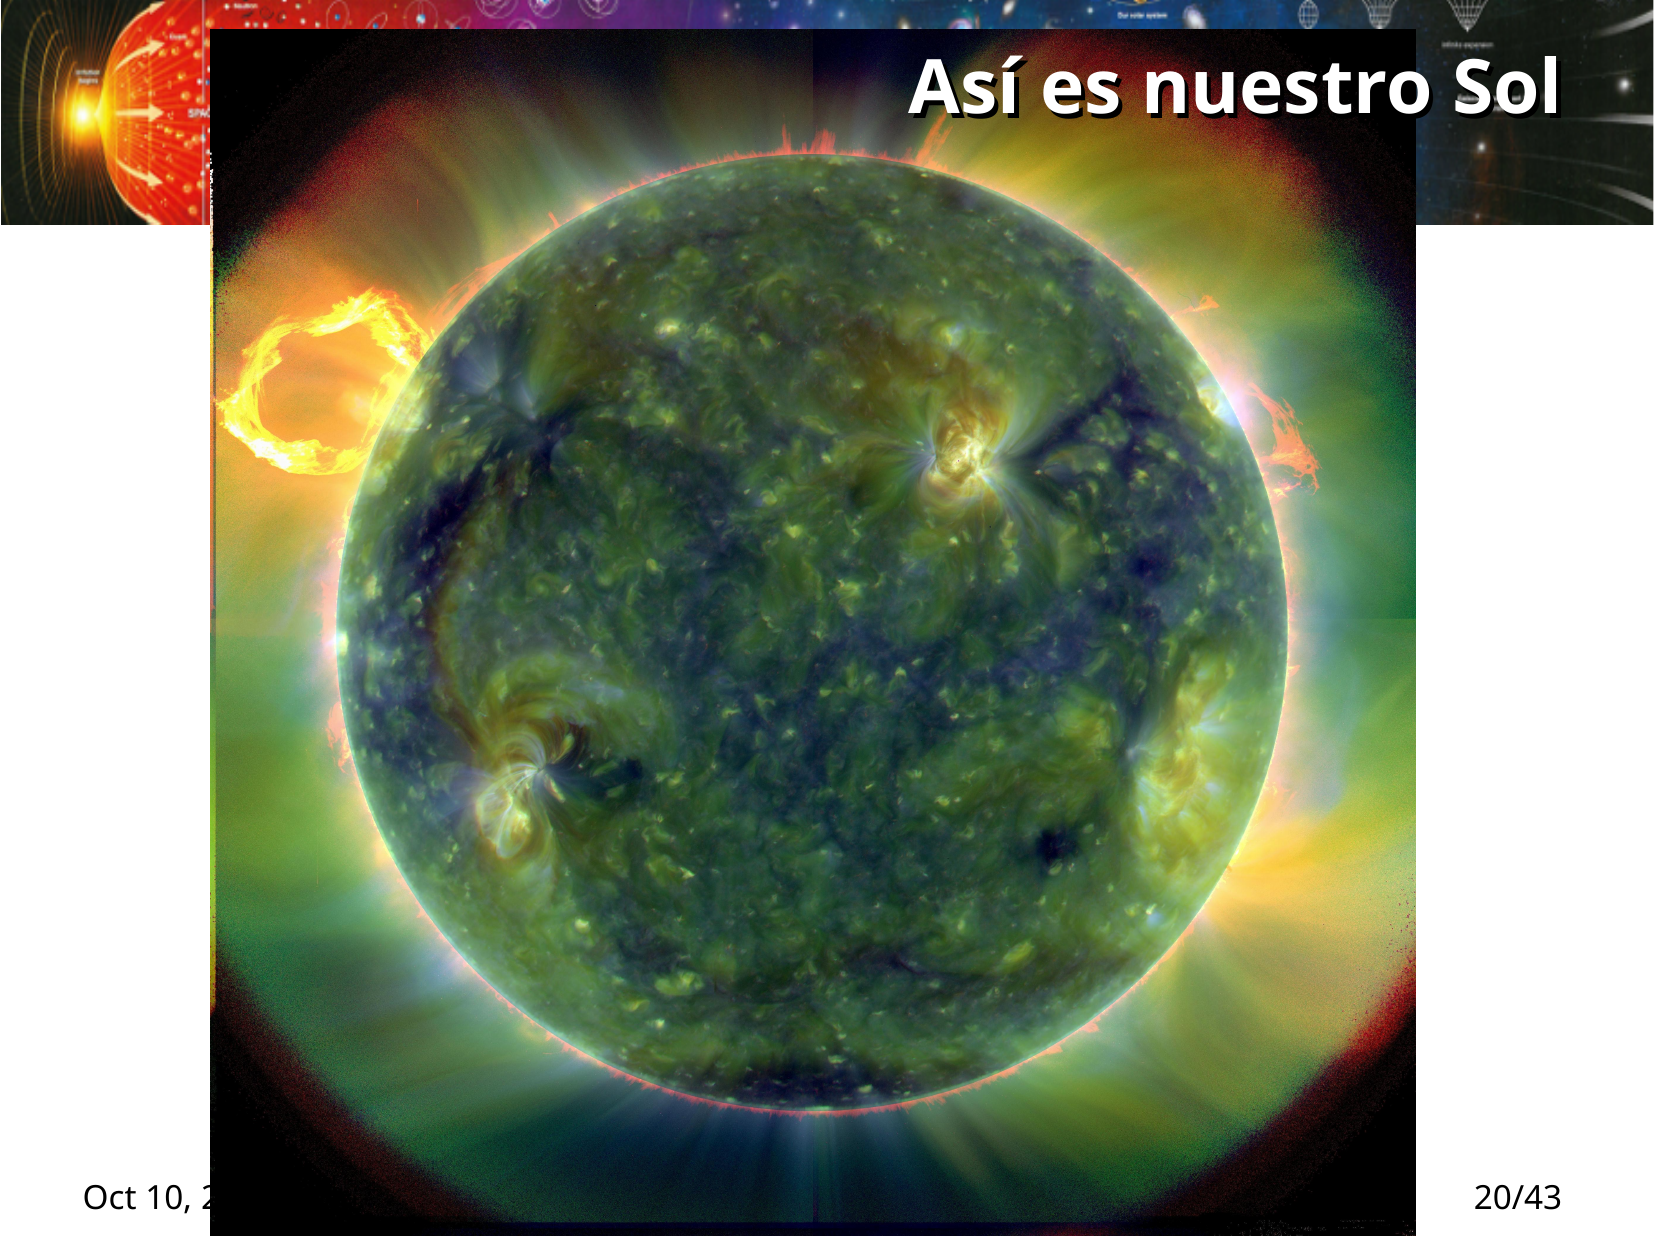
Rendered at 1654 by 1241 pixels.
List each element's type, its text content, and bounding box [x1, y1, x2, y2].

title Así es nuestro Sol [75, 19, 1564, 151]
picture [1, 0, 1654, 1236]
